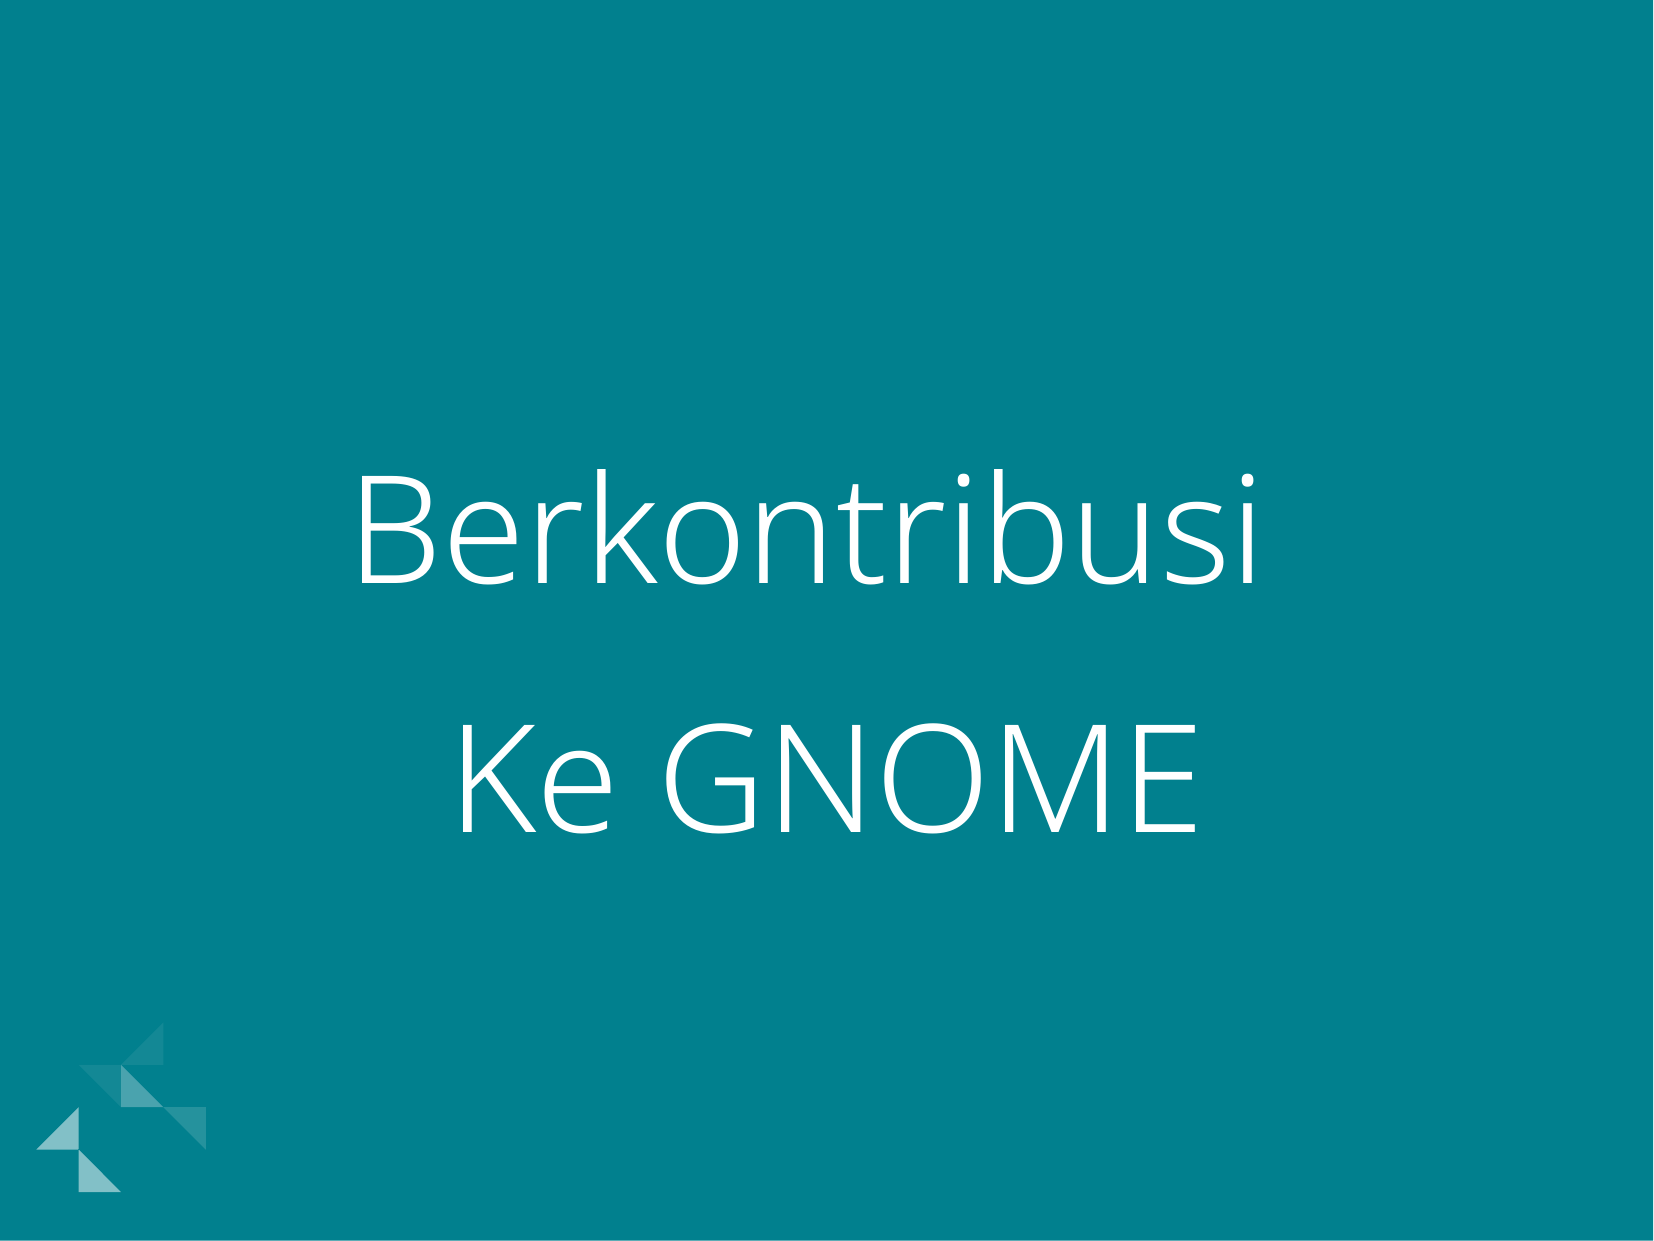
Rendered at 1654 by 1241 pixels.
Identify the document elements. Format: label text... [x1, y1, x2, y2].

list Berkontribusi Ke GNOME [82, 290, 1571, 1010]
